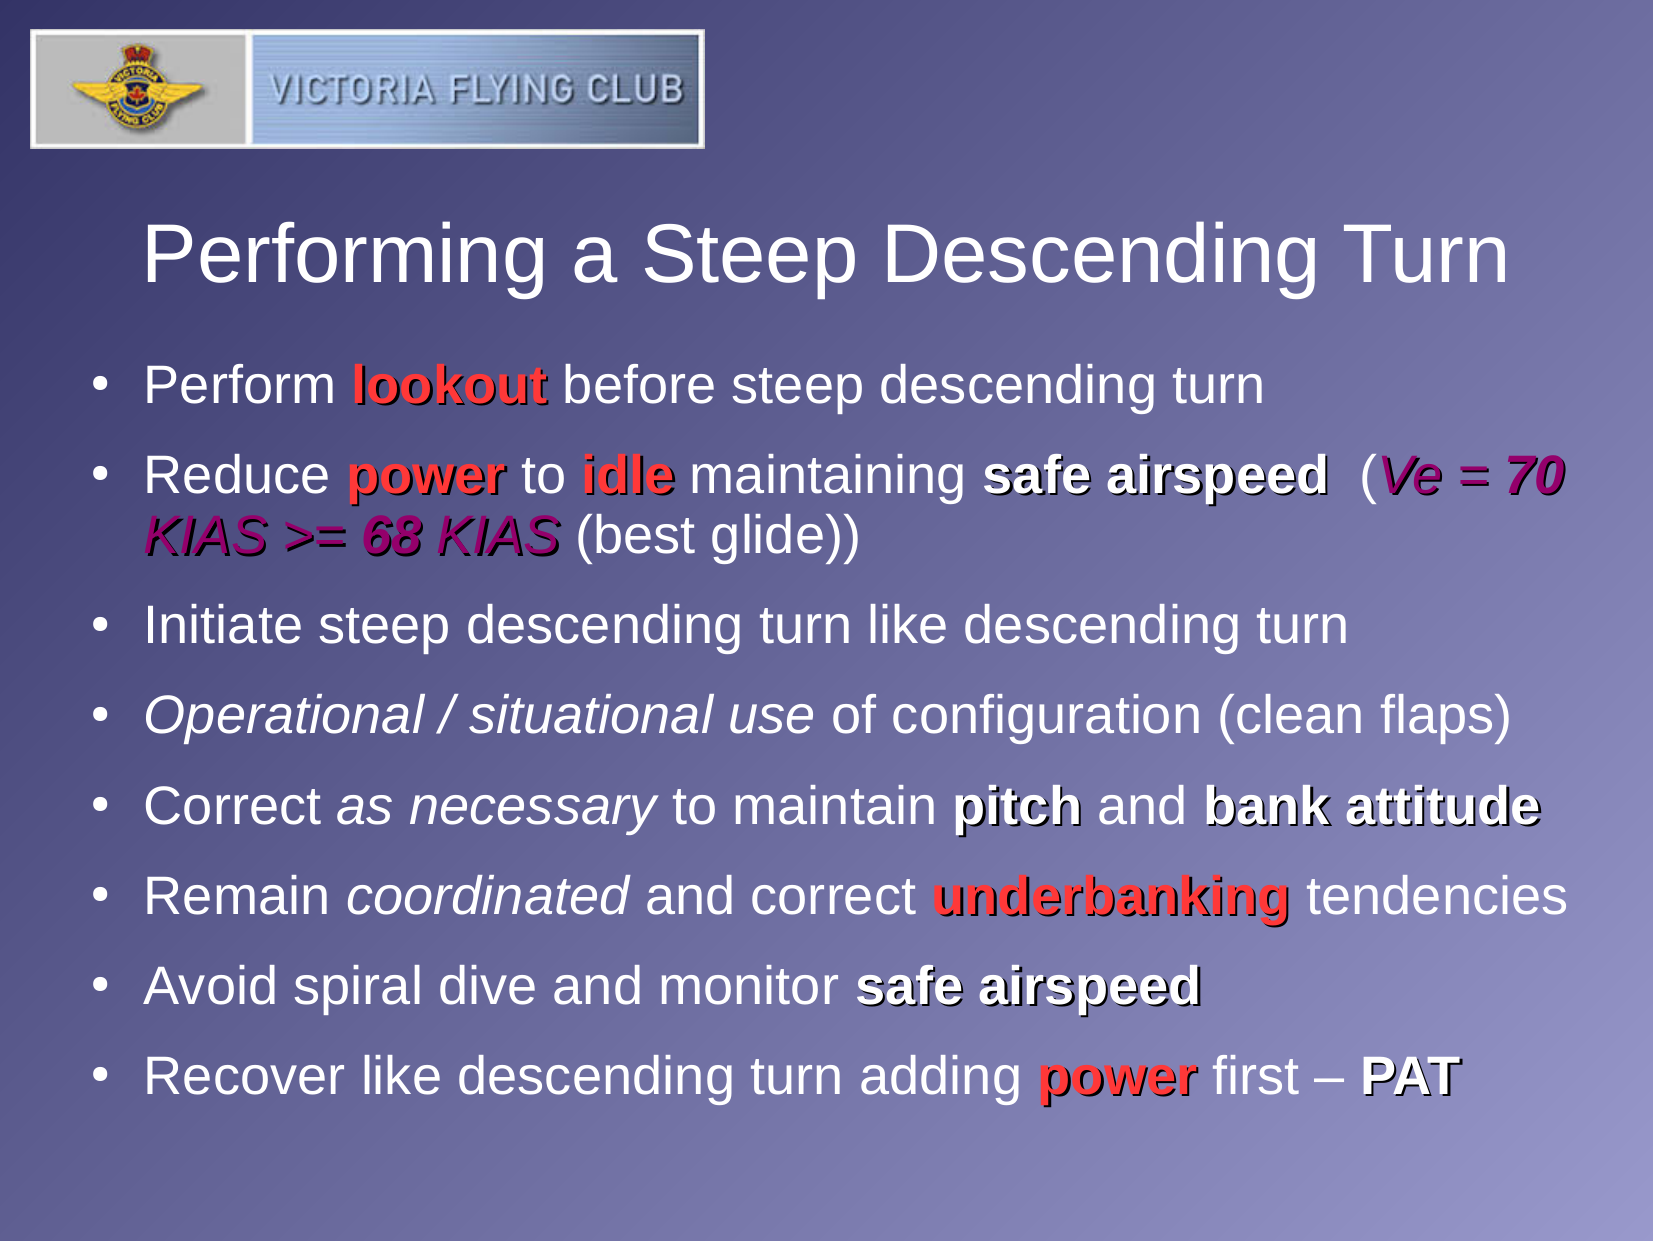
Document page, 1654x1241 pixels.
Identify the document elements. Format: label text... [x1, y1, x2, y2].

title Performing a Steep Descending Turn [82, 150, 1571, 354]
picture [30, 29, 705, 149]
list Perform lookout before steep descending turn Reduce power to idle maintaining safe airspeed (Ve = 70 KIAS >= 68 KIAS (best glide)) Initiate steep descending turn like descending turn Operational / situational use of configuration (clean flaps) Correct as necessary to maintain pitch and bank attitude Remain coordinated and correct underbanking tendencies Avoid spiral dive and monitor safe airspeed Recover like descending turn adding power first – PAT [72, 354, 1581, 1135]
